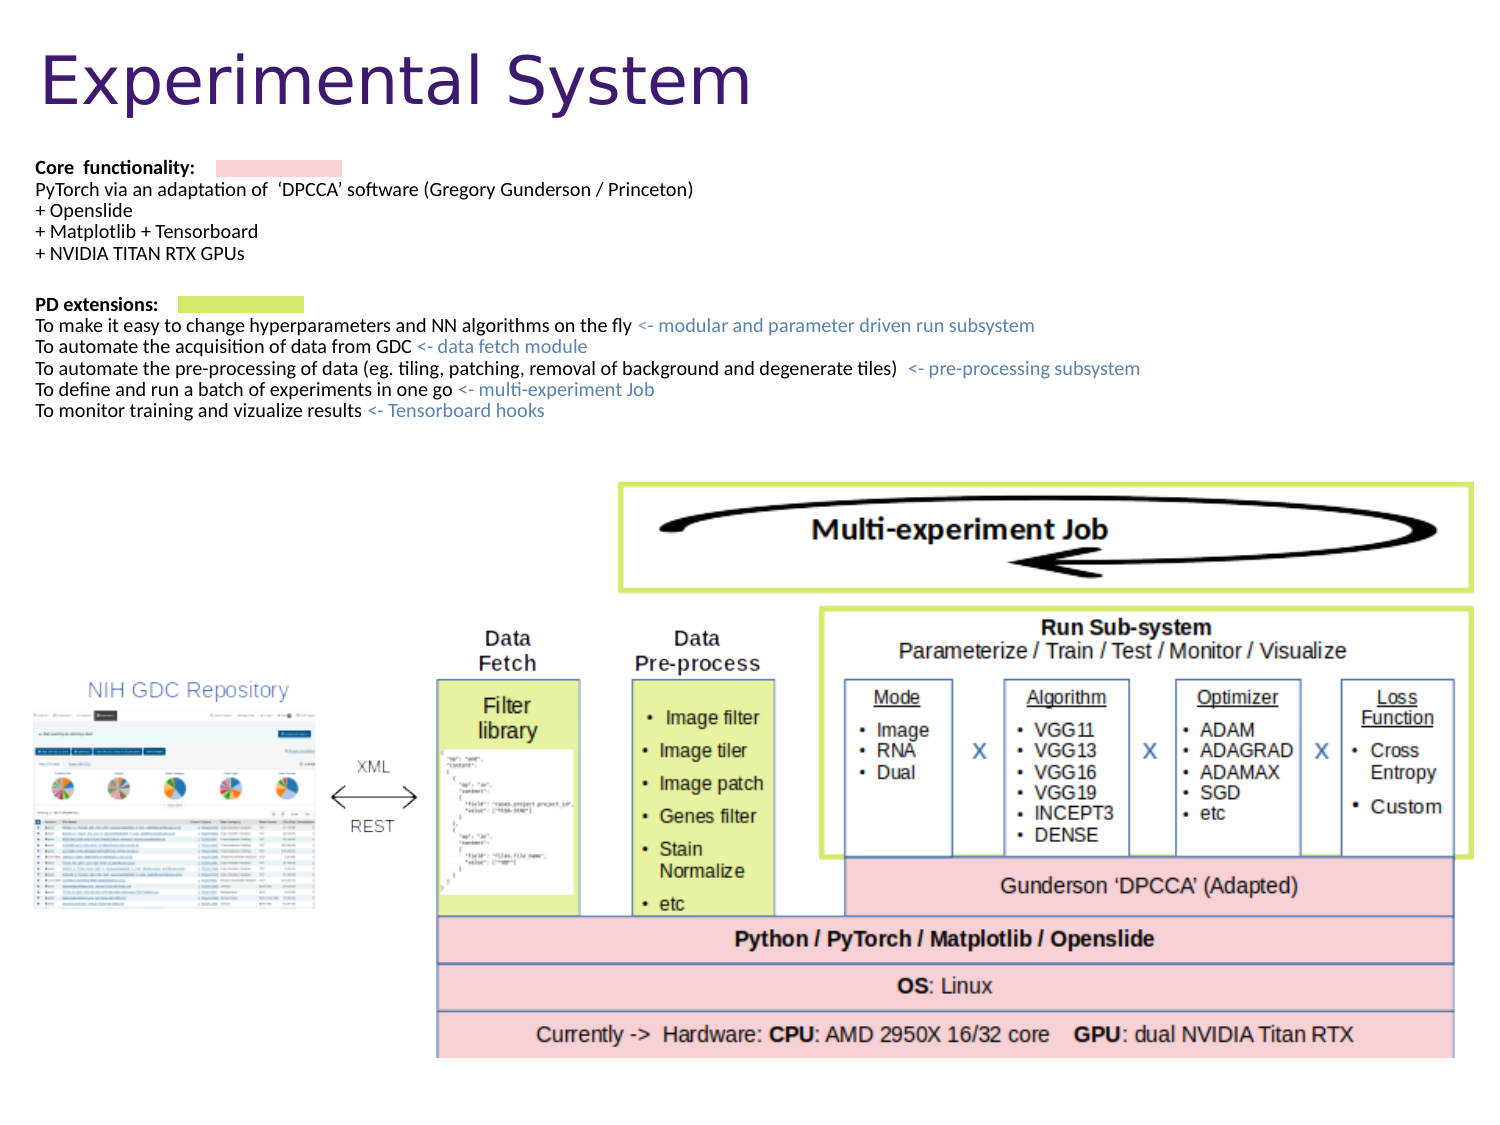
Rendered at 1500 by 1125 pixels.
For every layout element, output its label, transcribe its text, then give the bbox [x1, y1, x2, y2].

list Core functionality: PyTorch via an adaptation of ‘DPCCA’ software (Gregory Gunderson / Princeton) + Openslide + Matplotlib + Tensorboard + NVIDIA TITAN RTX GPUs PD extensions: To make it easy to change hyperparameters and NN algorithms on the fly <- modular and parameter driven run subsystem To automate the acquisition of data from GDC <- data fetch module To automate the pre-processing of data (eg. tiling, patching, removal of background and degenerate tiles) <- pre-processing subsystem To define and run a batch of experiments in one go <- multi-experiment Job To monitor training and vizualize results <- Tensorboard hooks [35, 159, 1353, 426]
title Experimental System [39, 9, 1359, 154]
picture [33, 460, 1474, 1058]
text_box [177, 295, 305, 314]
text_box [215, 159, 343, 178]
